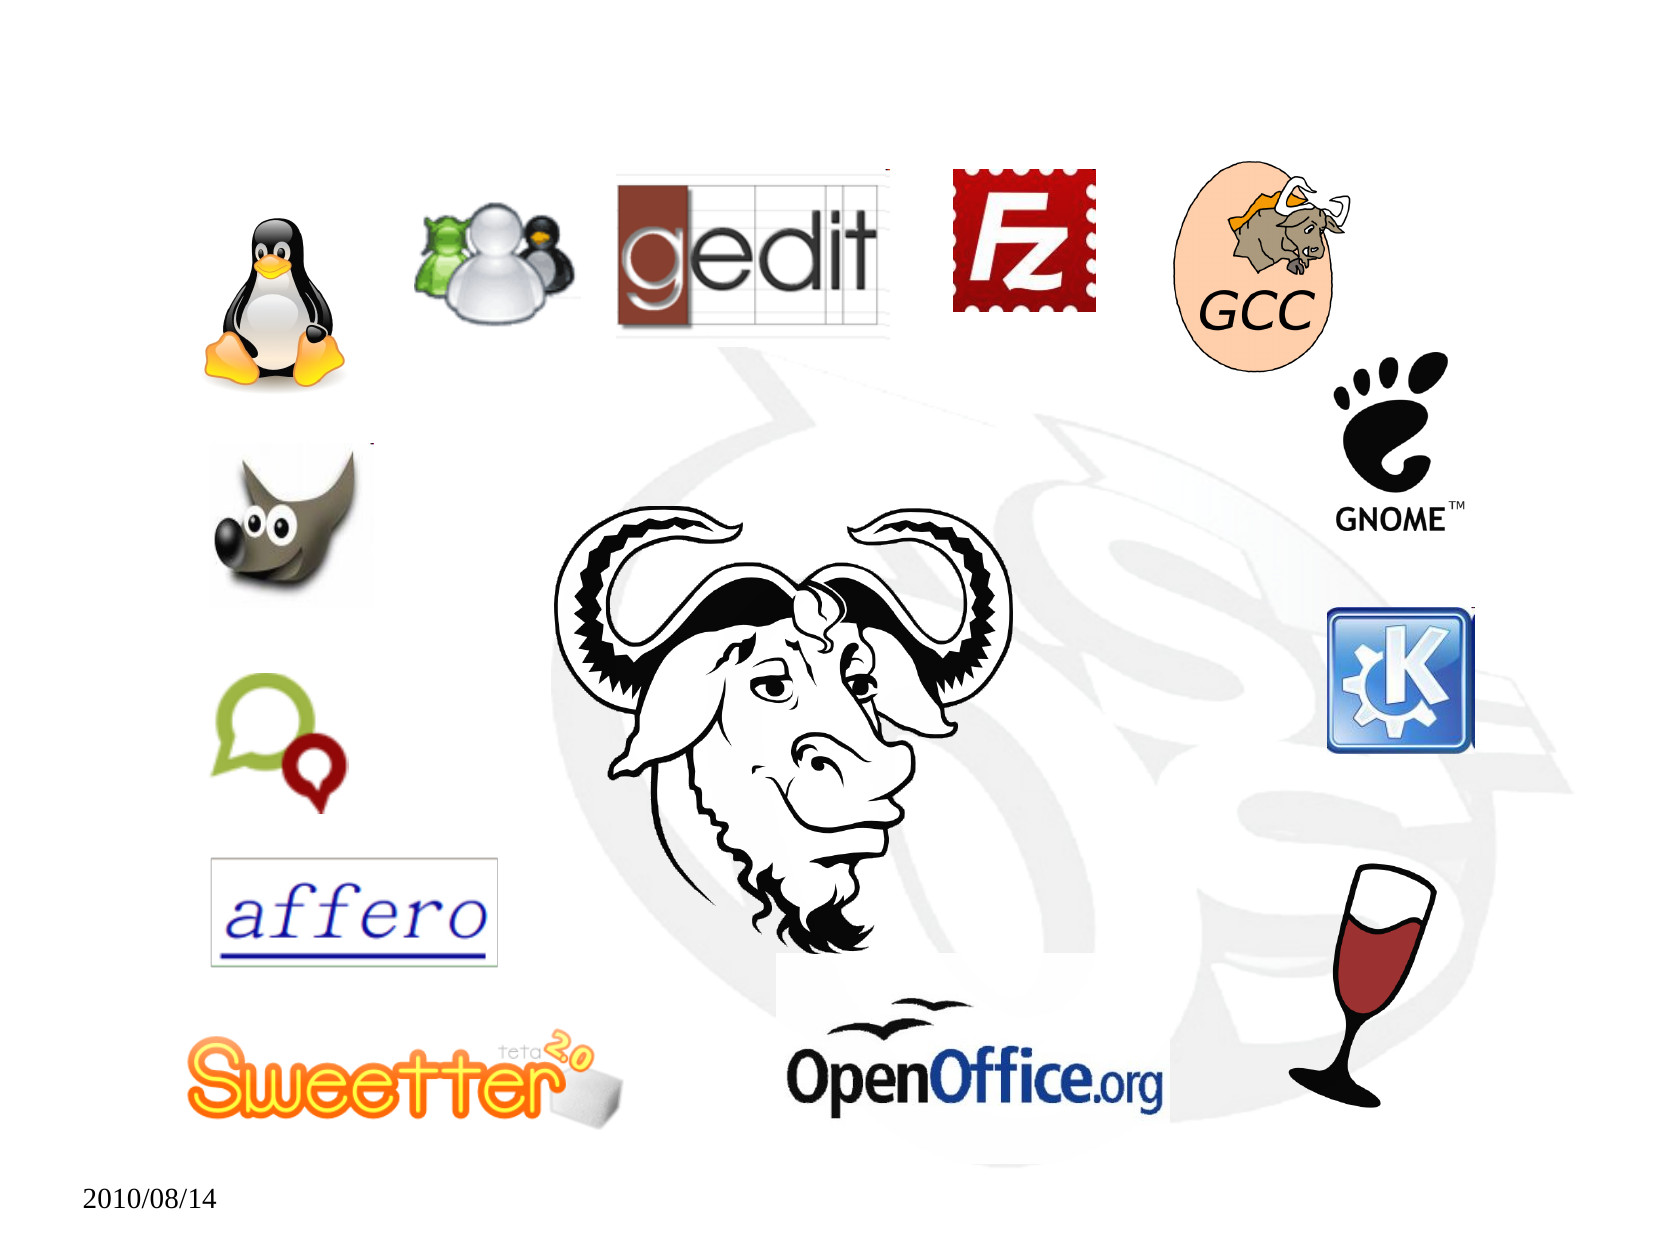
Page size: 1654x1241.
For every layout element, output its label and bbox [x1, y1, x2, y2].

picture [203, 856, 503, 969]
picture [209, 443, 374, 608]
picture [953, 169, 1096, 312]
picture [193, 210, 354, 402]
picture [207, 673, 349, 814]
picture [183, 157, 1577, 1170]
